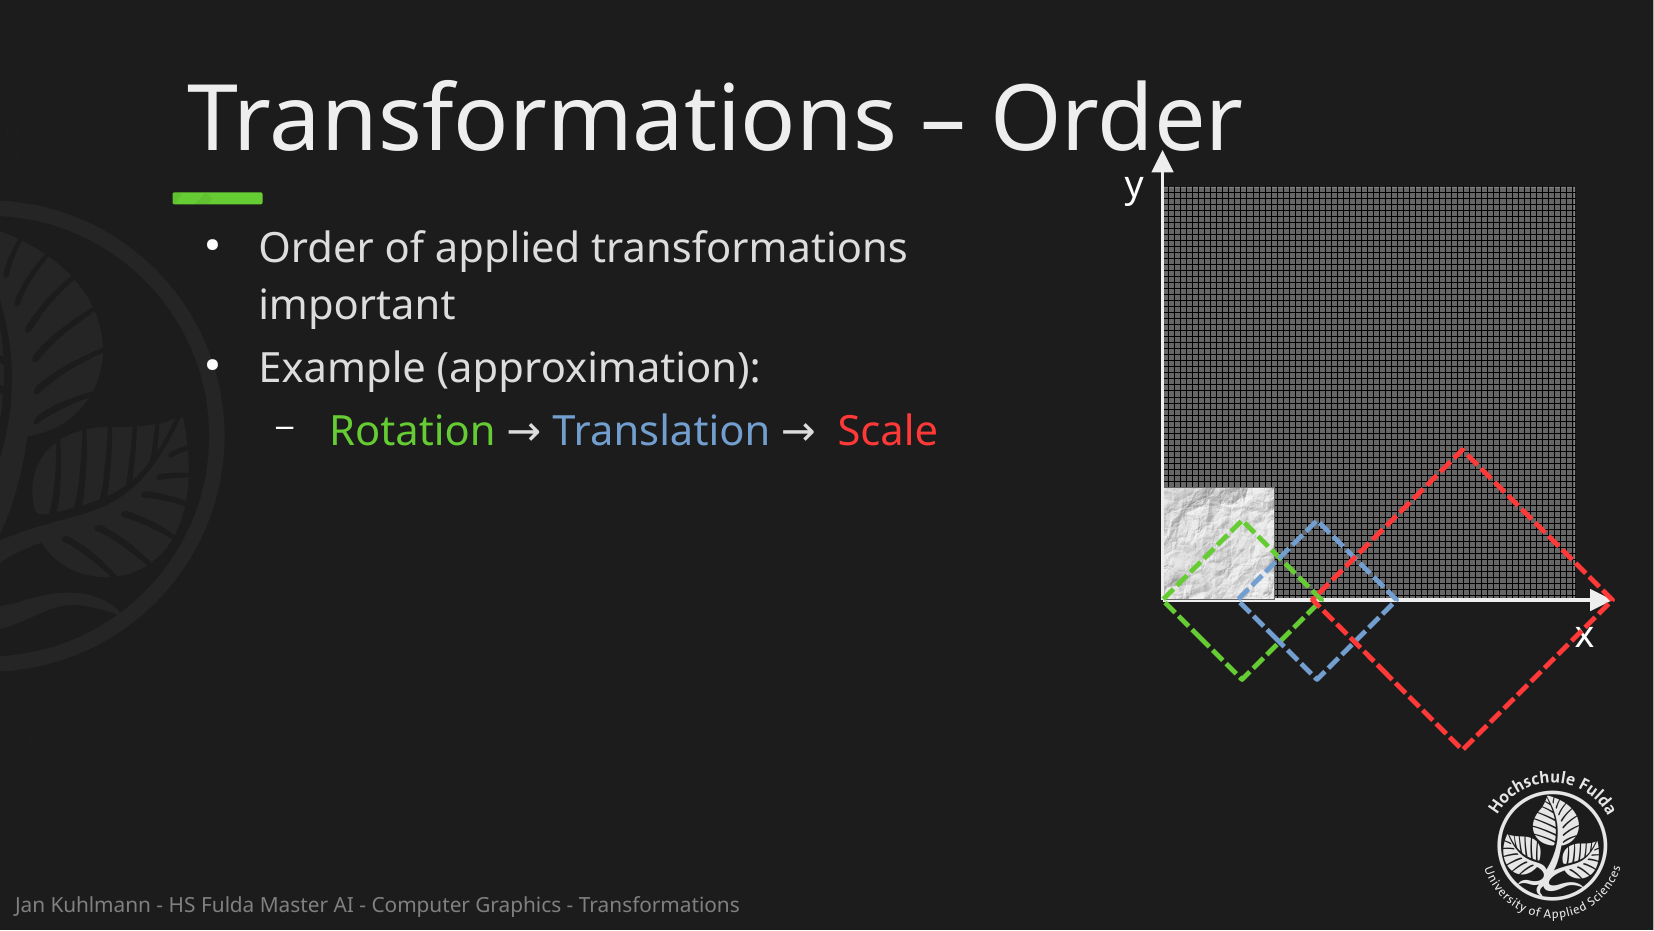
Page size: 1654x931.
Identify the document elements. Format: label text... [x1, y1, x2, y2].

text_box x [1559, 602, 1613, 667]
title Transformations – Order [187, 37, 1571, 193]
text_box [1164, 186, 1577, 600]
picture [1485, 771, 1620, 921]
text_box y [1109, 150, 1162, 217]
list Order of applied transformations important Example (approximation): Rotation → Translation → Scale [187, 217, 1088, 758]
